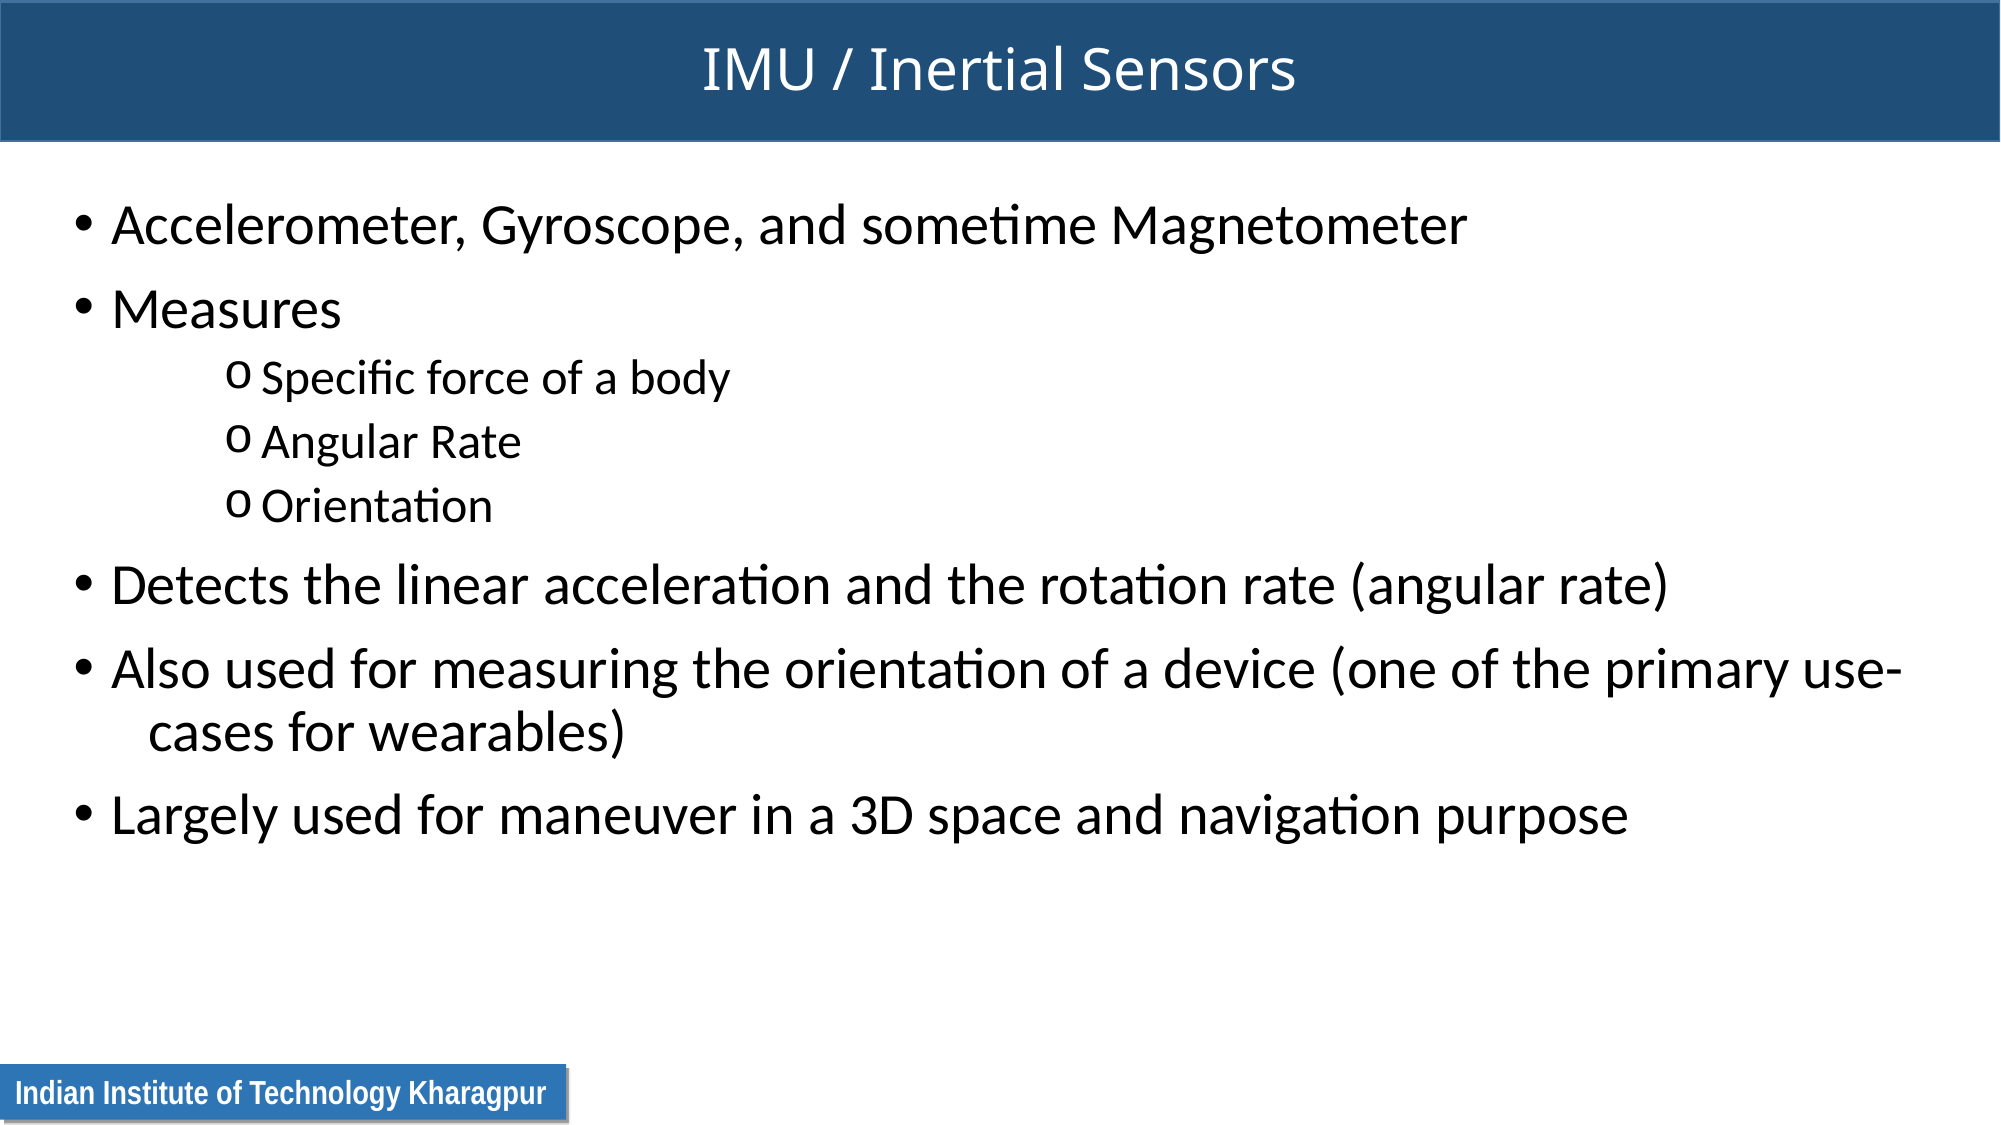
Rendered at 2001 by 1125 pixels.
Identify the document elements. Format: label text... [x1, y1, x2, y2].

list Accelerometer, Gyroscope, and sometime Magnetometer Measures Specific force of a body Angular Rate Orientation Detects the linear acceleration and the rotation rate (angular rate) Also used for measuring the orientation of a device (one of the primary use-cases for wearables) Largely used for maneuver in a 3D space and navigation purpose [58, 186, 1954, 1065]
title IMU / Inertial Sensors [0, 1, 2000, 141]
